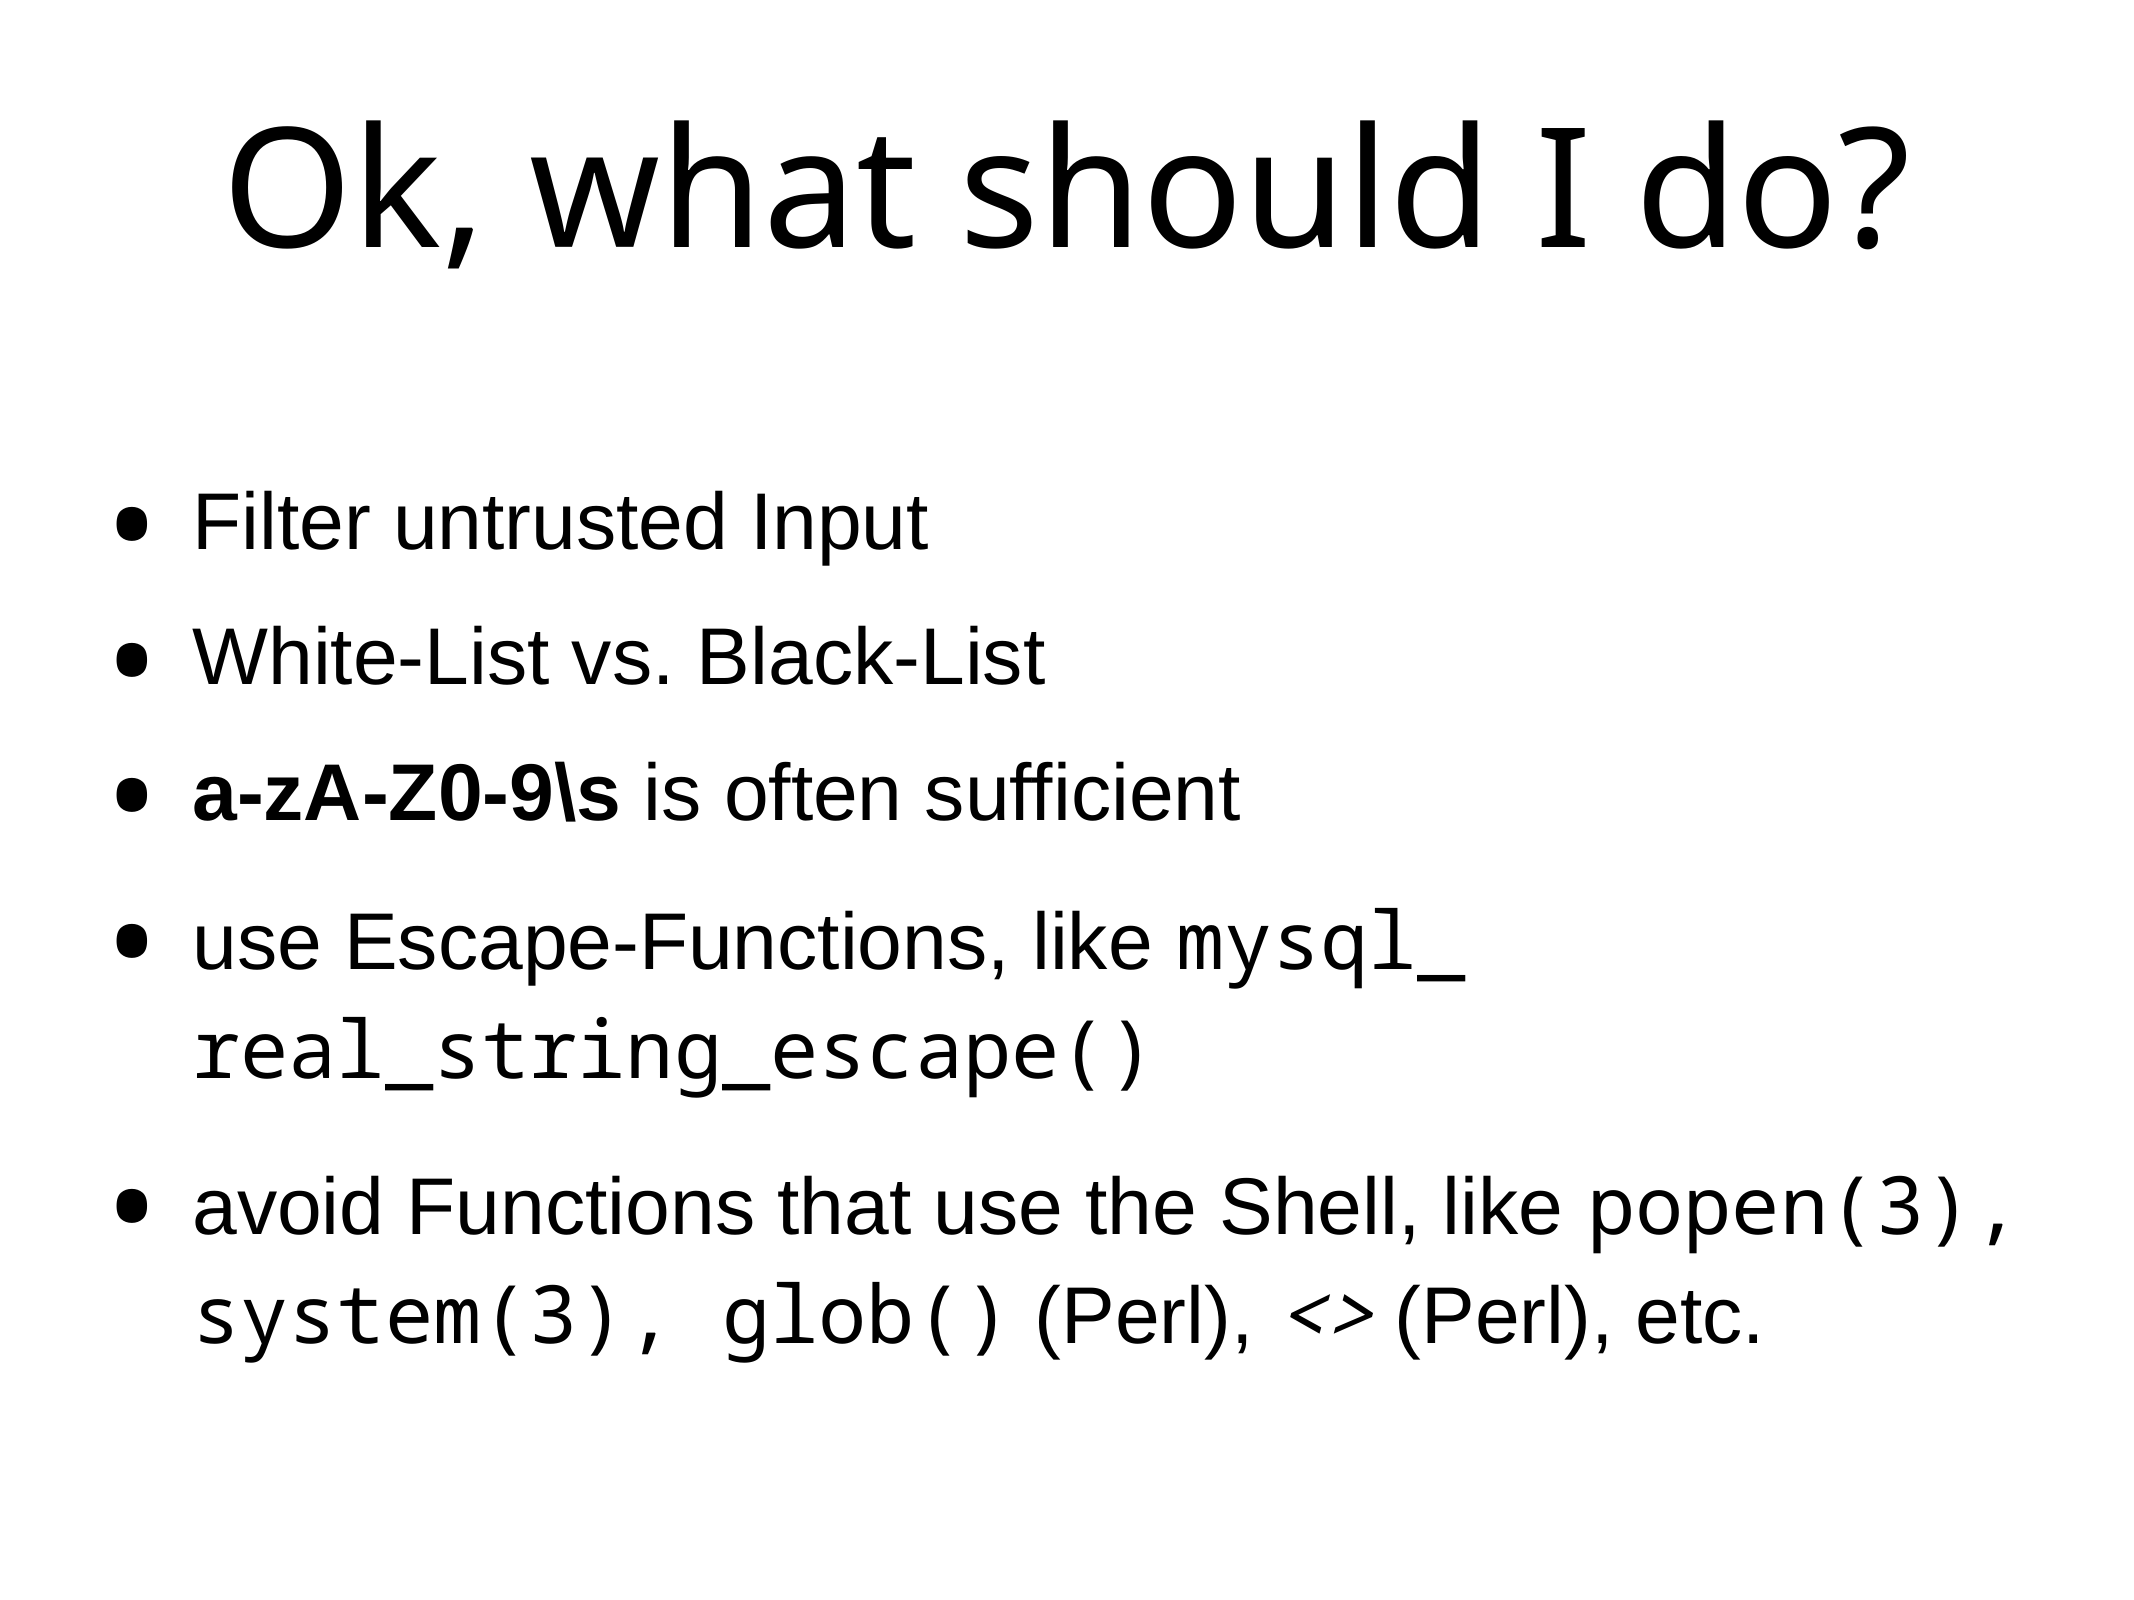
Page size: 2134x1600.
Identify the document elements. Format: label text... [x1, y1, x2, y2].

list Filter untrusted Input White-List vs. Black-List a-zA-Z0-9\s is often sufficient use Escape-Functions, like mysql_ real_string_escape() avoid Functions that use the Shell, like popen(3), system(3), glob() (Perl), <> (Perl), etc. [50, 462, 2082, 1382]
title Ok, what should I do? [208, 41, 1925, 325]
